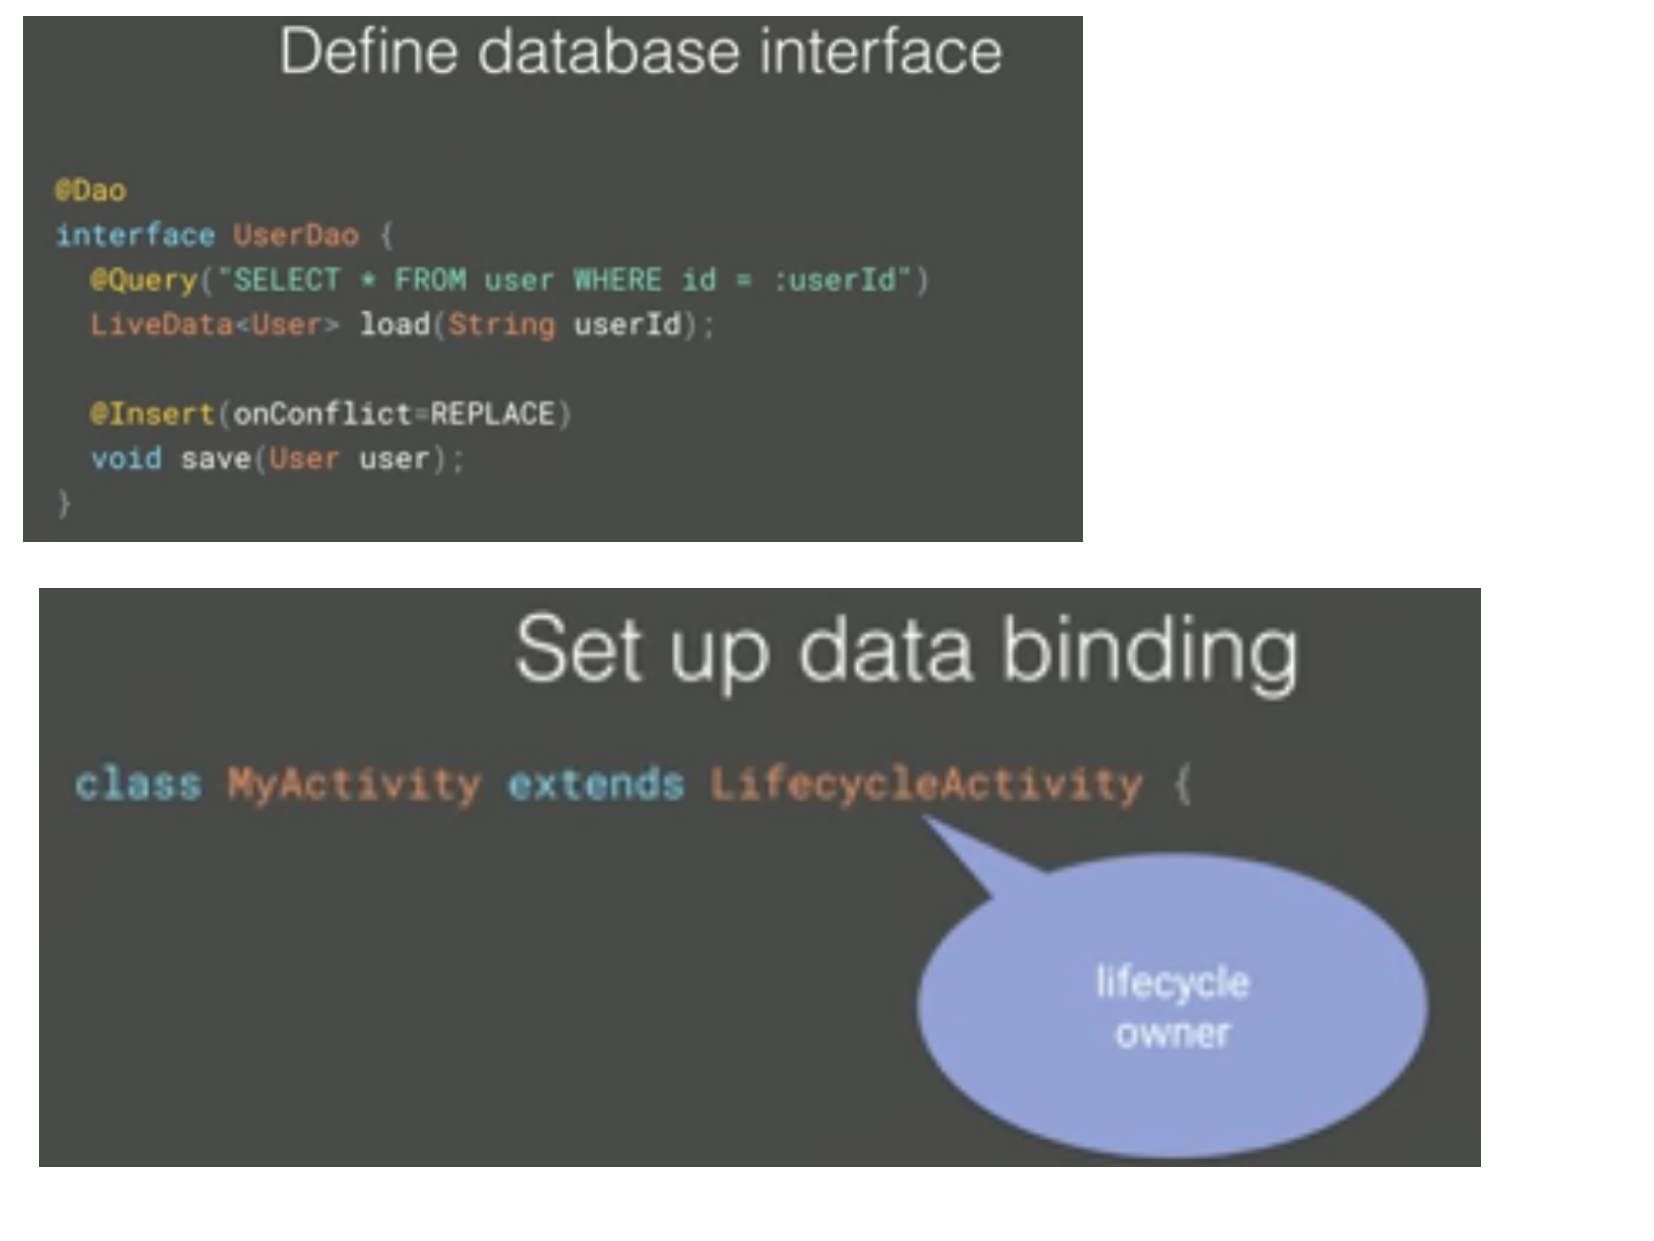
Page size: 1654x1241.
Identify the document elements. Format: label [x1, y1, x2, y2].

picture [23, 16, 1083, 542]
picture [39, 588, 1481, 1167]
